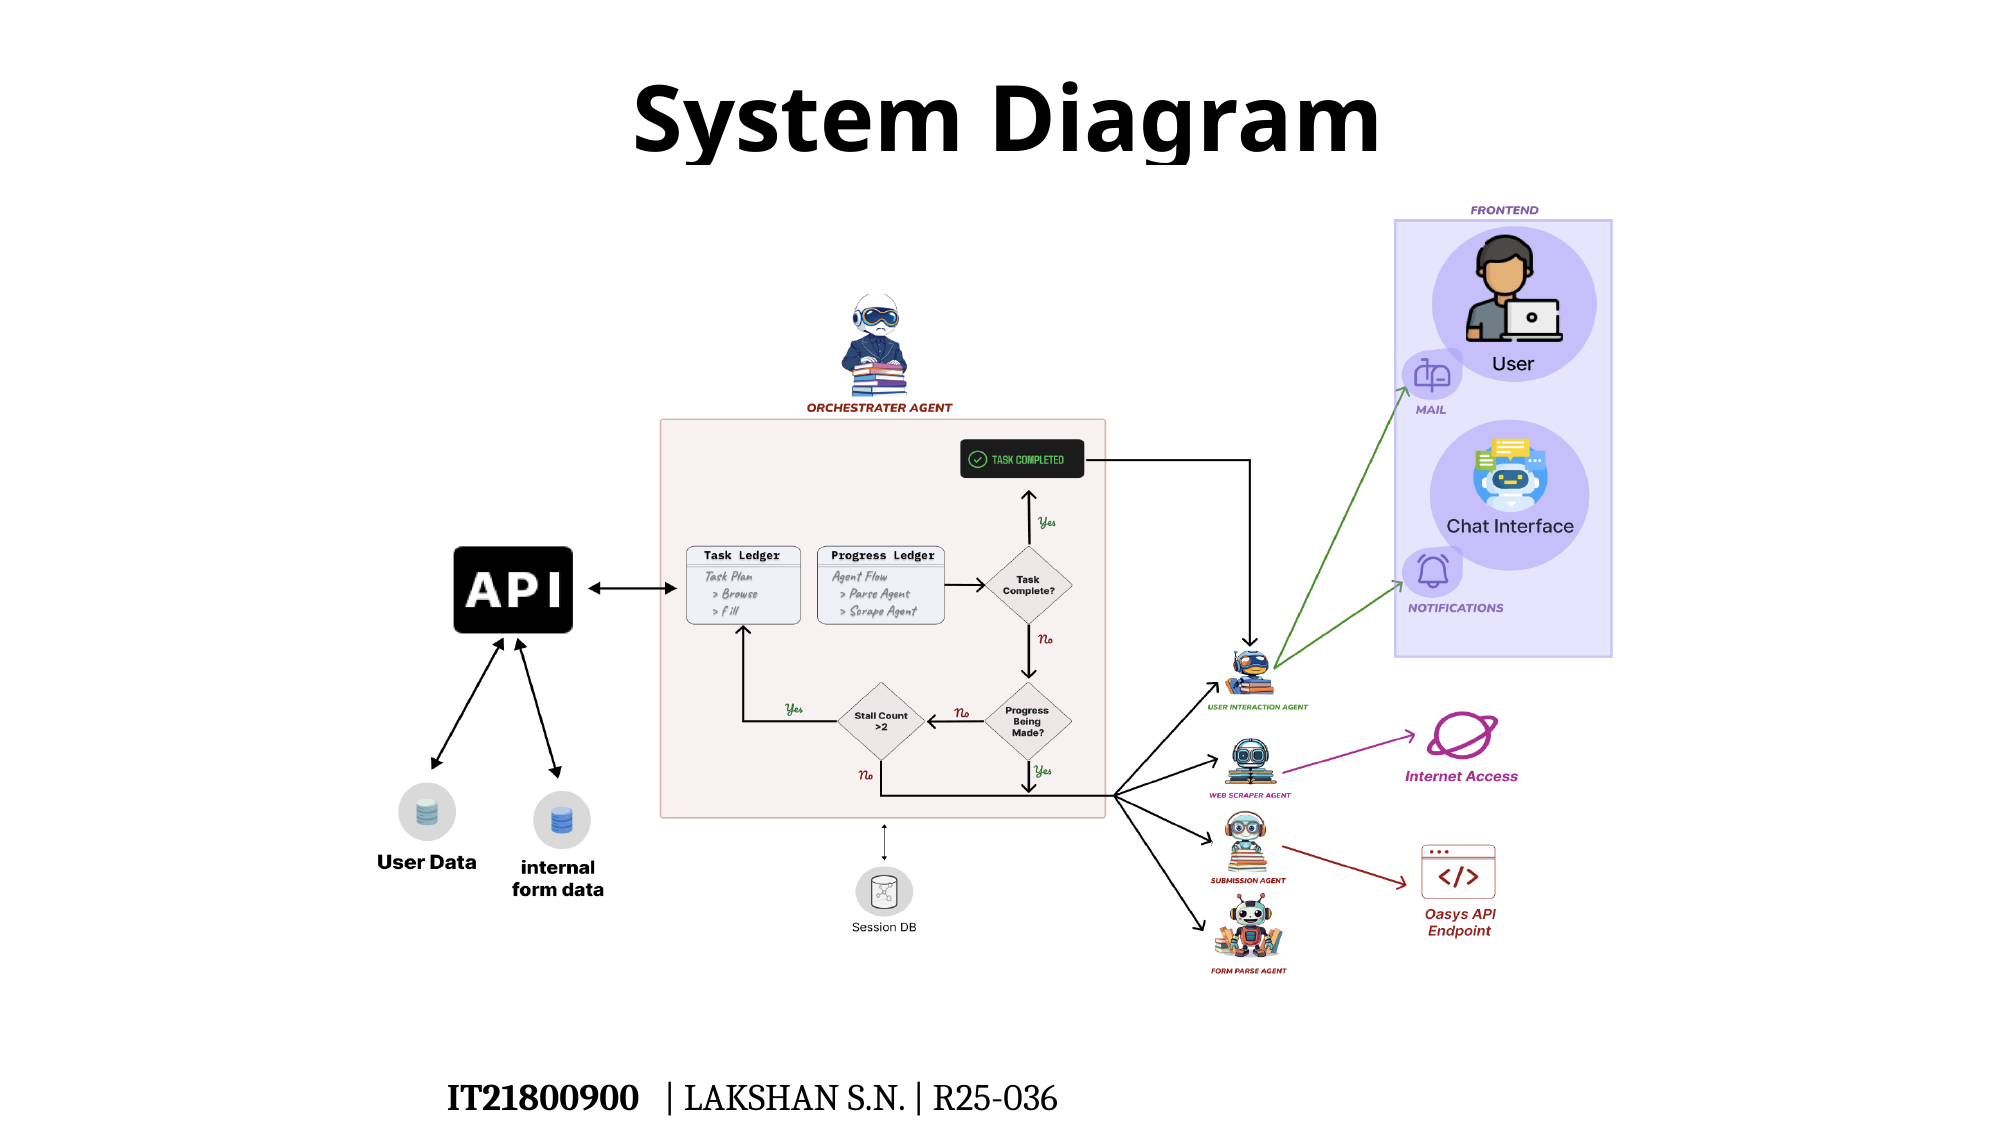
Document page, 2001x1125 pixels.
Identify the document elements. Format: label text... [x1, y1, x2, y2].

text_box IT21800900 | LAKSHAN S.N. | R25-036 [432, 1065, 1550, 1125]
title System Diagram [50, 50, 1967, 180]
picture [252, 165, 1723, 1038]
